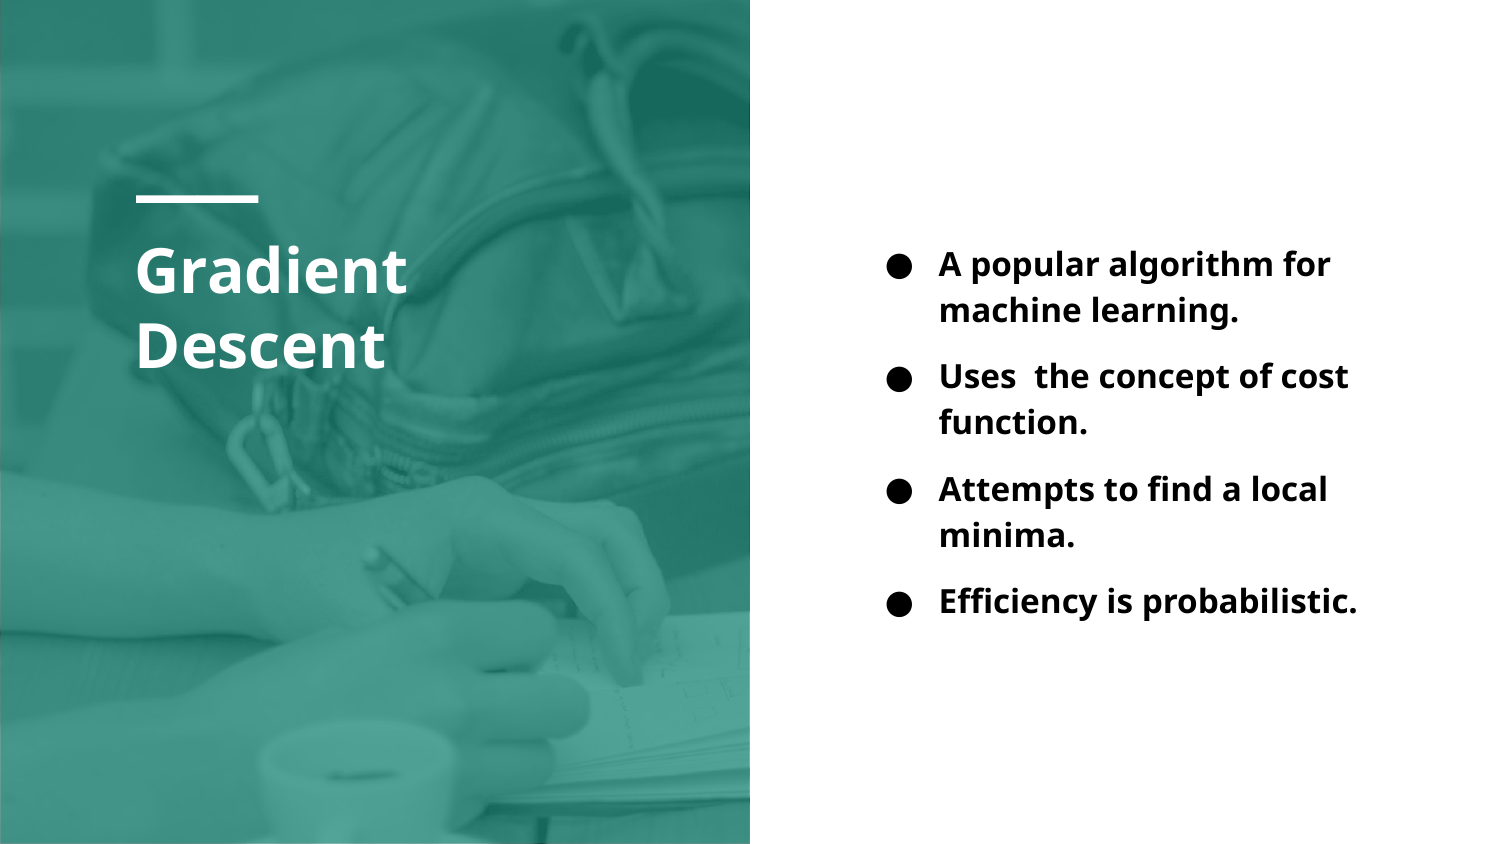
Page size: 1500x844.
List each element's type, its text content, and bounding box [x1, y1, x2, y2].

list A popular algorithm for machine learning. Uses the concept of cost function. Attempts to find a local minima. Efficiency is probabilistic. [848, 221, 1403, 719]
title Gradient Descent [119, 216, 688, 494]
